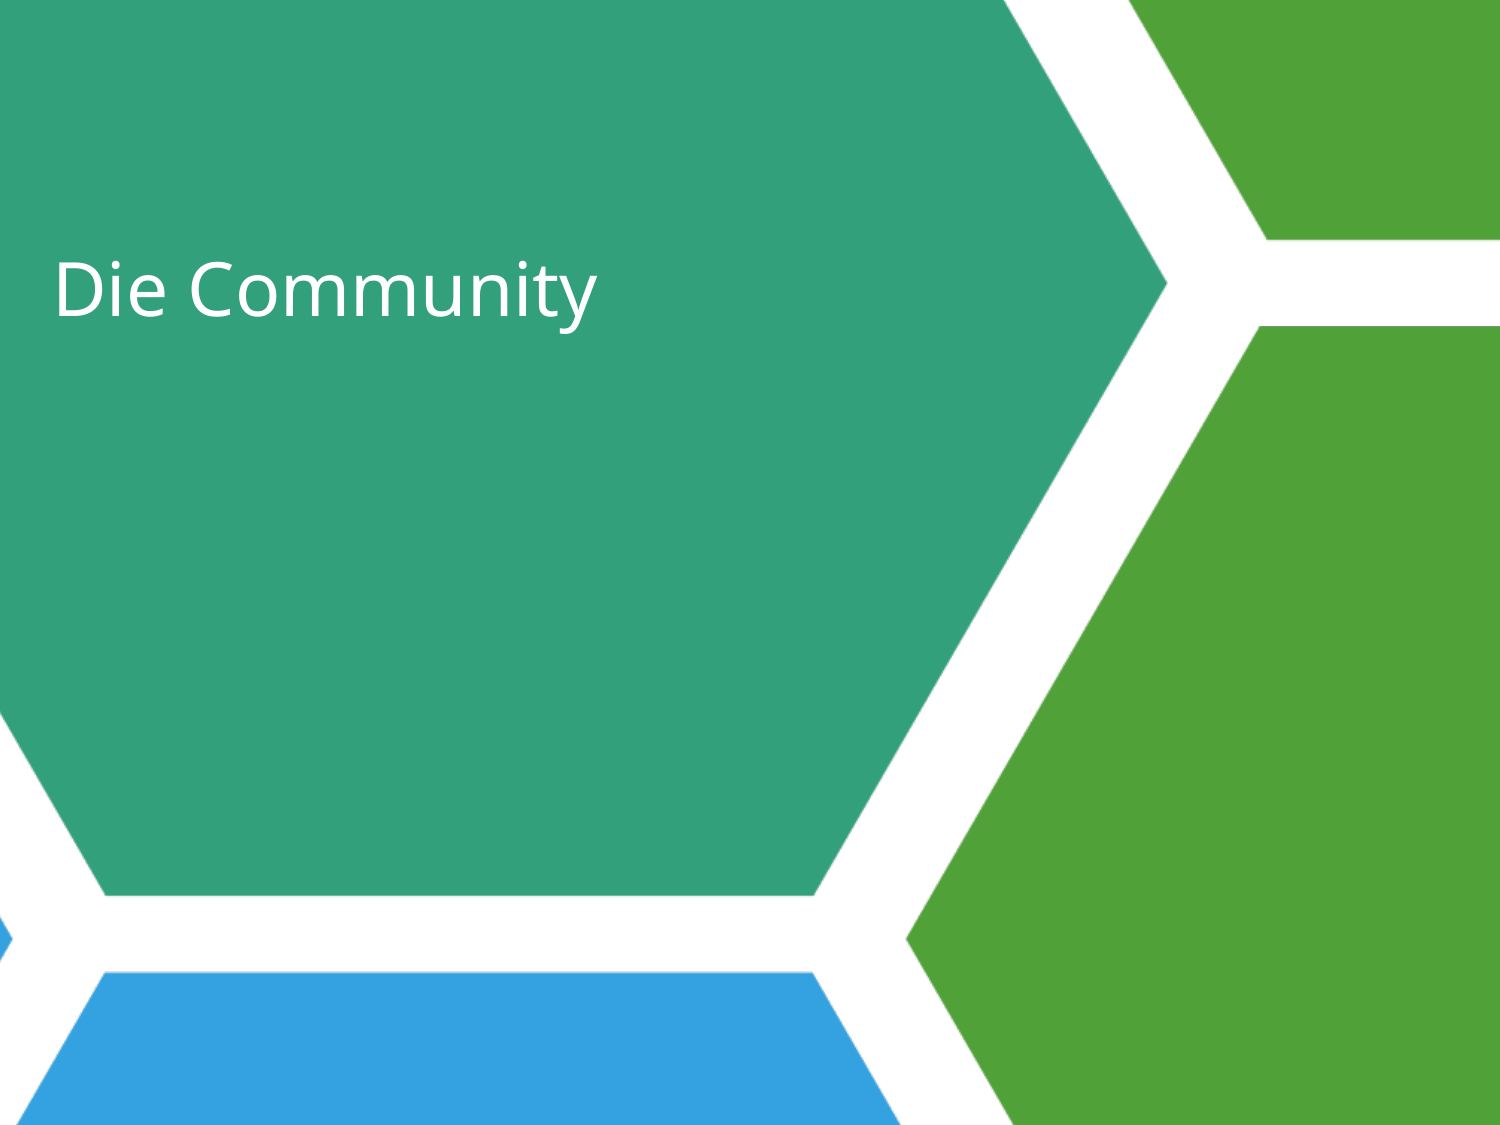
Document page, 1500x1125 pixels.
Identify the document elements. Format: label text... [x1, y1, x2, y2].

picture [0, 0, 1500, 1125]
title Die Community [52, 160, 1105, 414]
